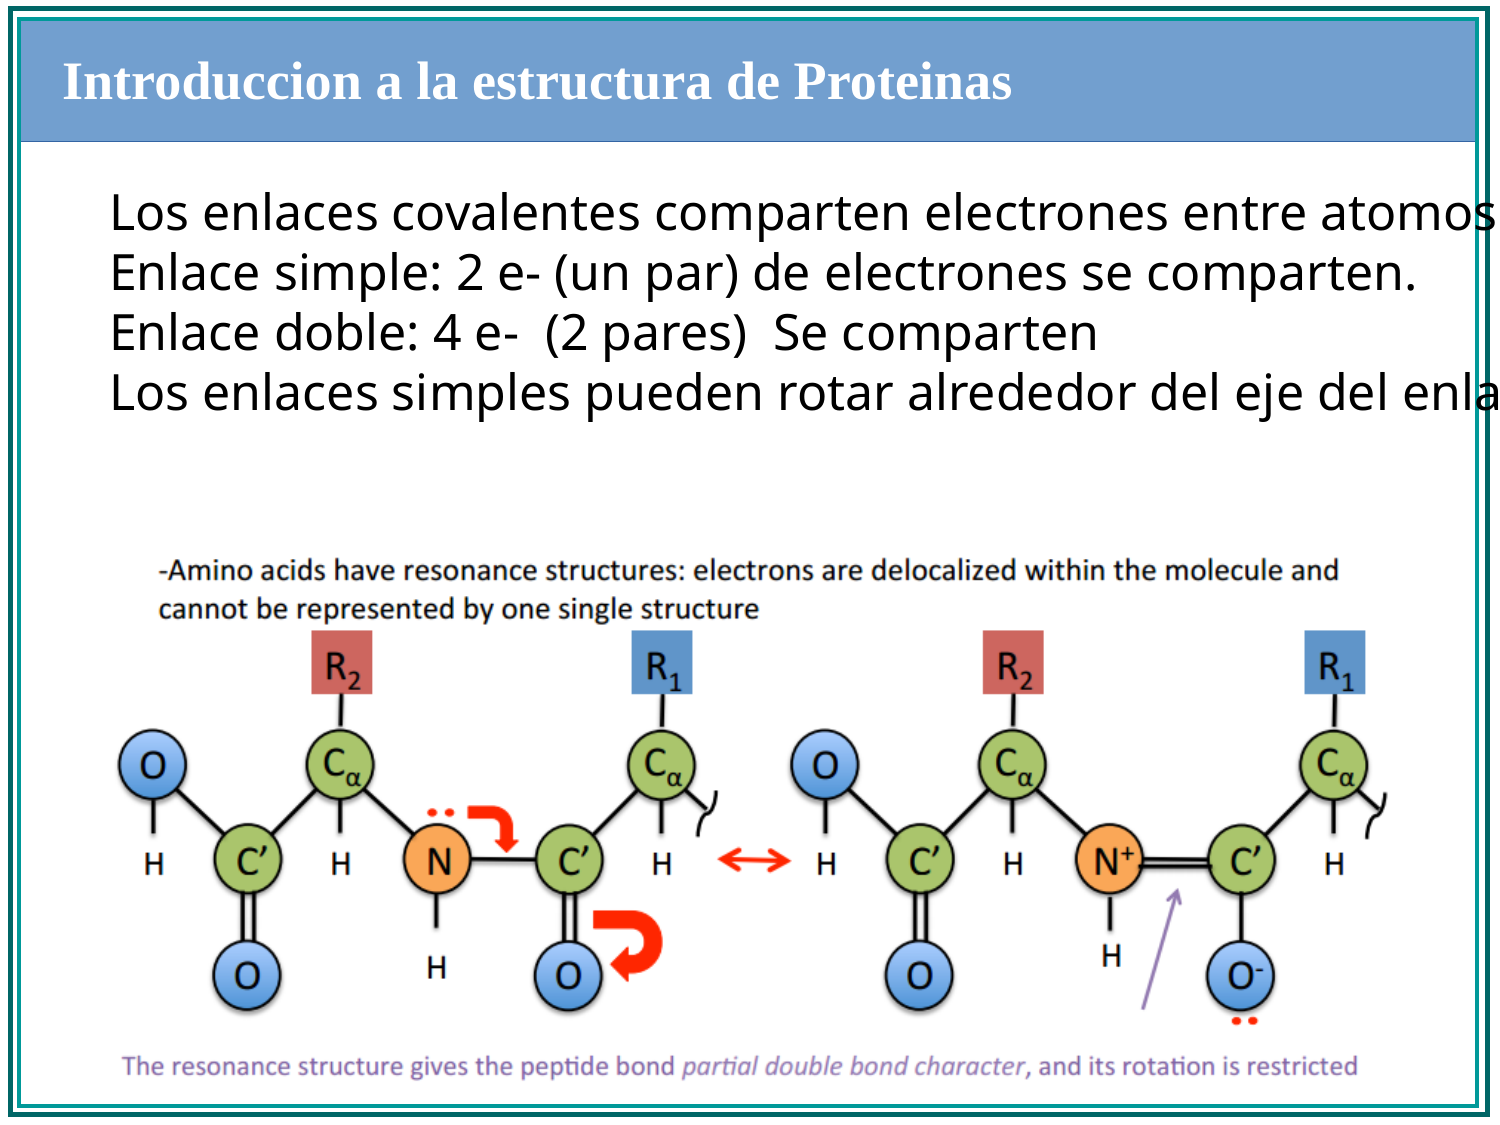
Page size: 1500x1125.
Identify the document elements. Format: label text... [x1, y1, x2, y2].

text_box Los enlaces covalentes comparten electrones entre atomos para llenar sus orbiltales externos: Enlace simple: 2 e- (un par) de electrones se comparten. Enlace doble: 4 e- (2 pares) Se comparten Los enlaces simples pueden rotar alrededor del eje del enlace. Los enlaces dobles no pueden rotar [94, 173, 1418, 549]
picture [82, 555, 1453, 1087]
text_box Introduccion a la estructura de Proteinas [47, 38, 1335, 142]
text_box [21, 21, 1475, 142]
